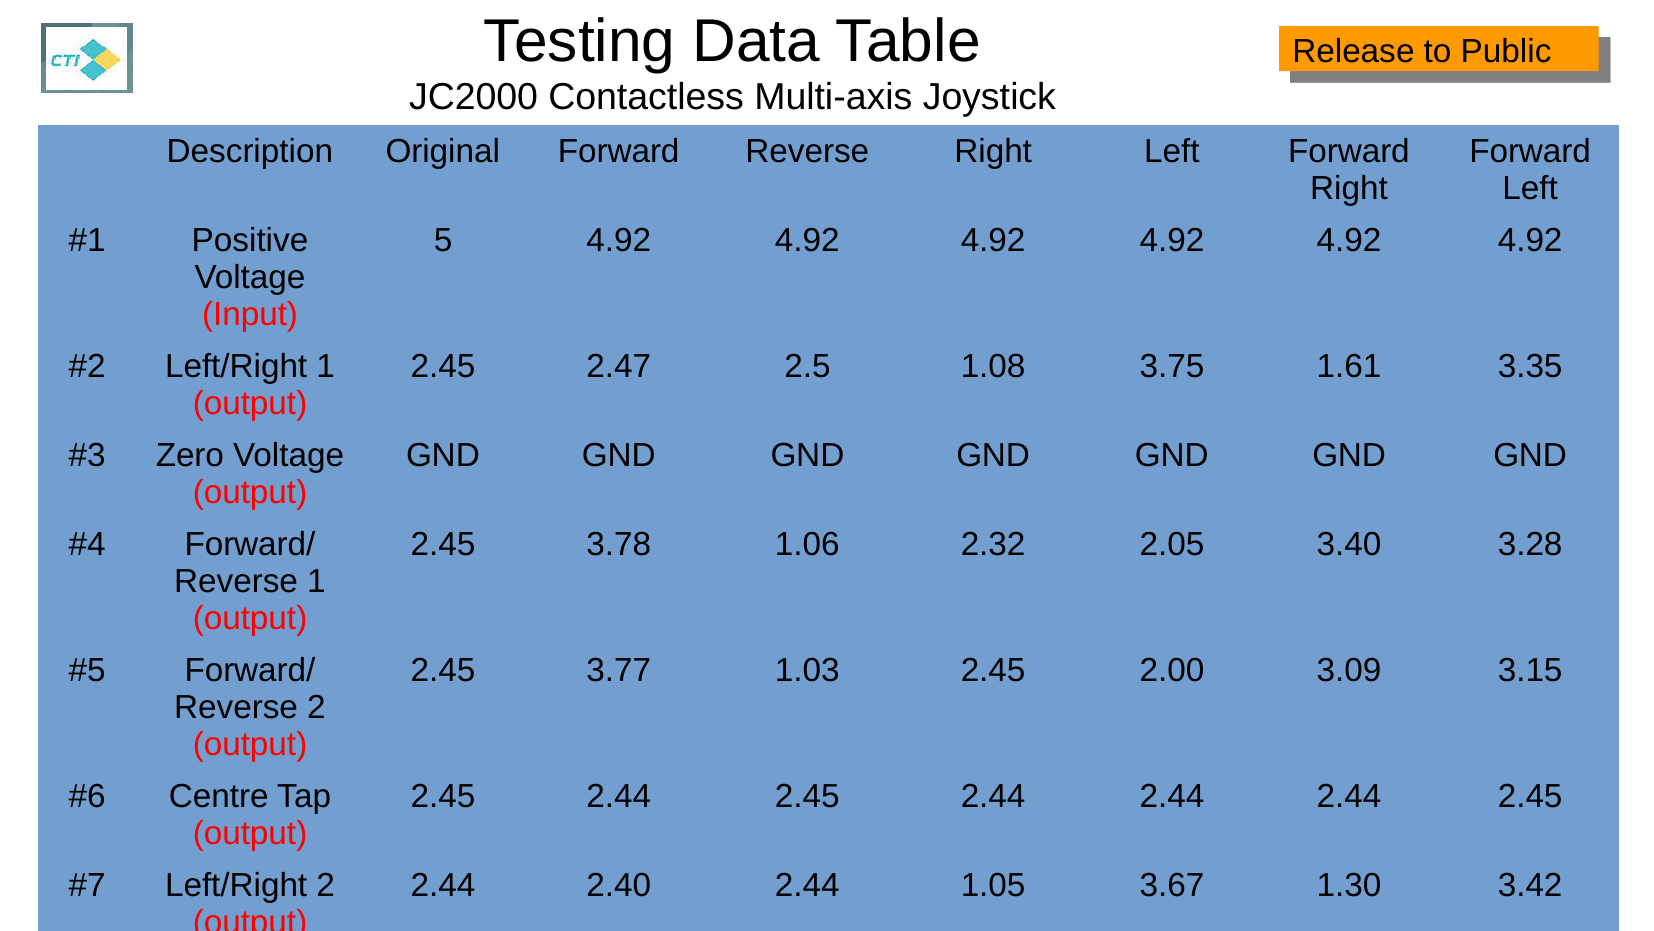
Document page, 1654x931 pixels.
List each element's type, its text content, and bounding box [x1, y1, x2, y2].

table_cell #4 [38, 518, 136, 644]
table_cell 3.35 [1441, 340, 1619, 429]
title Testing Data Table JC2000 Contactless Multi-axis Joystick [0, 0, 1477, 139]
table_cell 1.08 [900, 340, 1087, 429]
table_cell 2.44 [1257, 770, 1441, 859]
table_header Forward [522, 125, 715, 214]
table_cell GND [1087, 429, 1257, 518]
table_cell 2.45 [715, 770, 900, 859]
table_cell GND [1441, 429, 1619, 518]
table_header Right [900, 125, 1087, 214]
table_cell Zero Voltage (output) [136, 429, 364, 518]
table_cell 2.40 [522, 859, 715, 931]
table_cell 2.45 [1441, 770, 1619, 859]
table_cell 1.05 [900, 859, 1087, 931]
table_cell #6 [38, 770, 136, 859]
table_cell 3.42 [1441, 859, 1619, 931]
table_cell 4.92 [1087, 214, 1257, 340]
table_cell 3.15 [1441, 644, 1619, 770]
table_cell #2 [38, 340, 136, 429]
table_cell 4.92 [900, 214, 1087, 340]
table_cell 2.45 [364, 770, 522, 859]
table_header Description [136, 125, 364, 214]
table_cell 2.32 [900, 518, 1087, 644]
table_cell 2.45 [364, 518, 522, 644]
table_cell 2.00 [1087, 644, 1257, 770]
table_cell 4.92 [1441, 214, 1619, 340]
table_cell 2.05 [1087, 518, 1257, 644]
table_cell 2.44 [715, 859, 900, 931]
table_cell GND [364, 429, 522, 518]
table_cell 2.45 [364, 644, 522, 770]
table_header [38, 125, 136, 214]
table_cell 2.44 [1087, 770, 1257, 859]
table_cell Centre Tap (output) [136, 770, 364, 859]
table_cell Left/Right 2 (output) [136, 859, 364, 931]
table_cell 3.40 [1257, 518, 1441, 644]
table_cell GND [522, 429, 715, 518]
table_header Forward Left [1441, 125, 1619, 214]
table_cell #1 [38, 214, 136, 340]
table_cell 2.45 [364, 340, 522, 429]
table_cell 2.45 [900, 644, 1087, 770]
table_cell 2.44 [364, 859, 522, 931]
table_cell 4.92 [1257, 214, 1441, 340]
picture [41, 23, 133, 93]
table_cell #3 [38, 429, 136, 518]
table_cell 2.44 [900, 770, 1087, 859]
table_cell 3.75 [1087, 340, 1257, 429]
table_cell 1.06 [715, 518, 900, 644]
table_header Original [364, 125, 522, 214]
table_cell #7 [38, 859, 136, 931]
table_cell Positive Voltage (Input) [136, 214, 364, 340]
table_cell 1.30 [1257, 859, 1441, 931]
table_cell 2.44 [522, 770, 715, 859]
table_cell 4.92 [715, 214, 900, 340]
table_cell 3.09 [1257, 644, 1441, 770]
table_header Left [1087, 125, 1257, 214]
table_cell Forward/Reverse 1 (output) [136, 518, 364, 644]
table_cell Left/Right 1 (output) [136, 340, 364, 429]
table_cell 1.03 [715, 644, 900, 770]
table_cell 3.77 [522, 644, 715, 770]
table_cell 2.47 [522, 340, 715, 429]
table_header Forward Right [1257, 125, 1441, 214]
table_cell GND [1257, 429, 1441, 518]
table_cell 2.5 [715, 340, 900, 429]
table_cell 3.78 [522, 518, 715, 644]
text_box Release to Public [1279, 26, 1599, 72]
table_cell 4.92 [522, 214, 715, 340]
table_header Reverse [715, 125, 900, 214]
table_cell GND [900, 429, 1087, 518]
table_cell GND [715, 429, 900, 518]
table_cell 5 [364, 214, 522, 340]
table_cell #5 [38, 644, 136, 770]
table_cell 3.28 [1441, 518, 1619, 644]
table_cell Forward/Reverse 2 (output) [136, 644, 364, 770]
table_cell 3.67 [1087, 859, 1257, 931]
table_cell 1.61 [1257, 340, 1441, 429]
